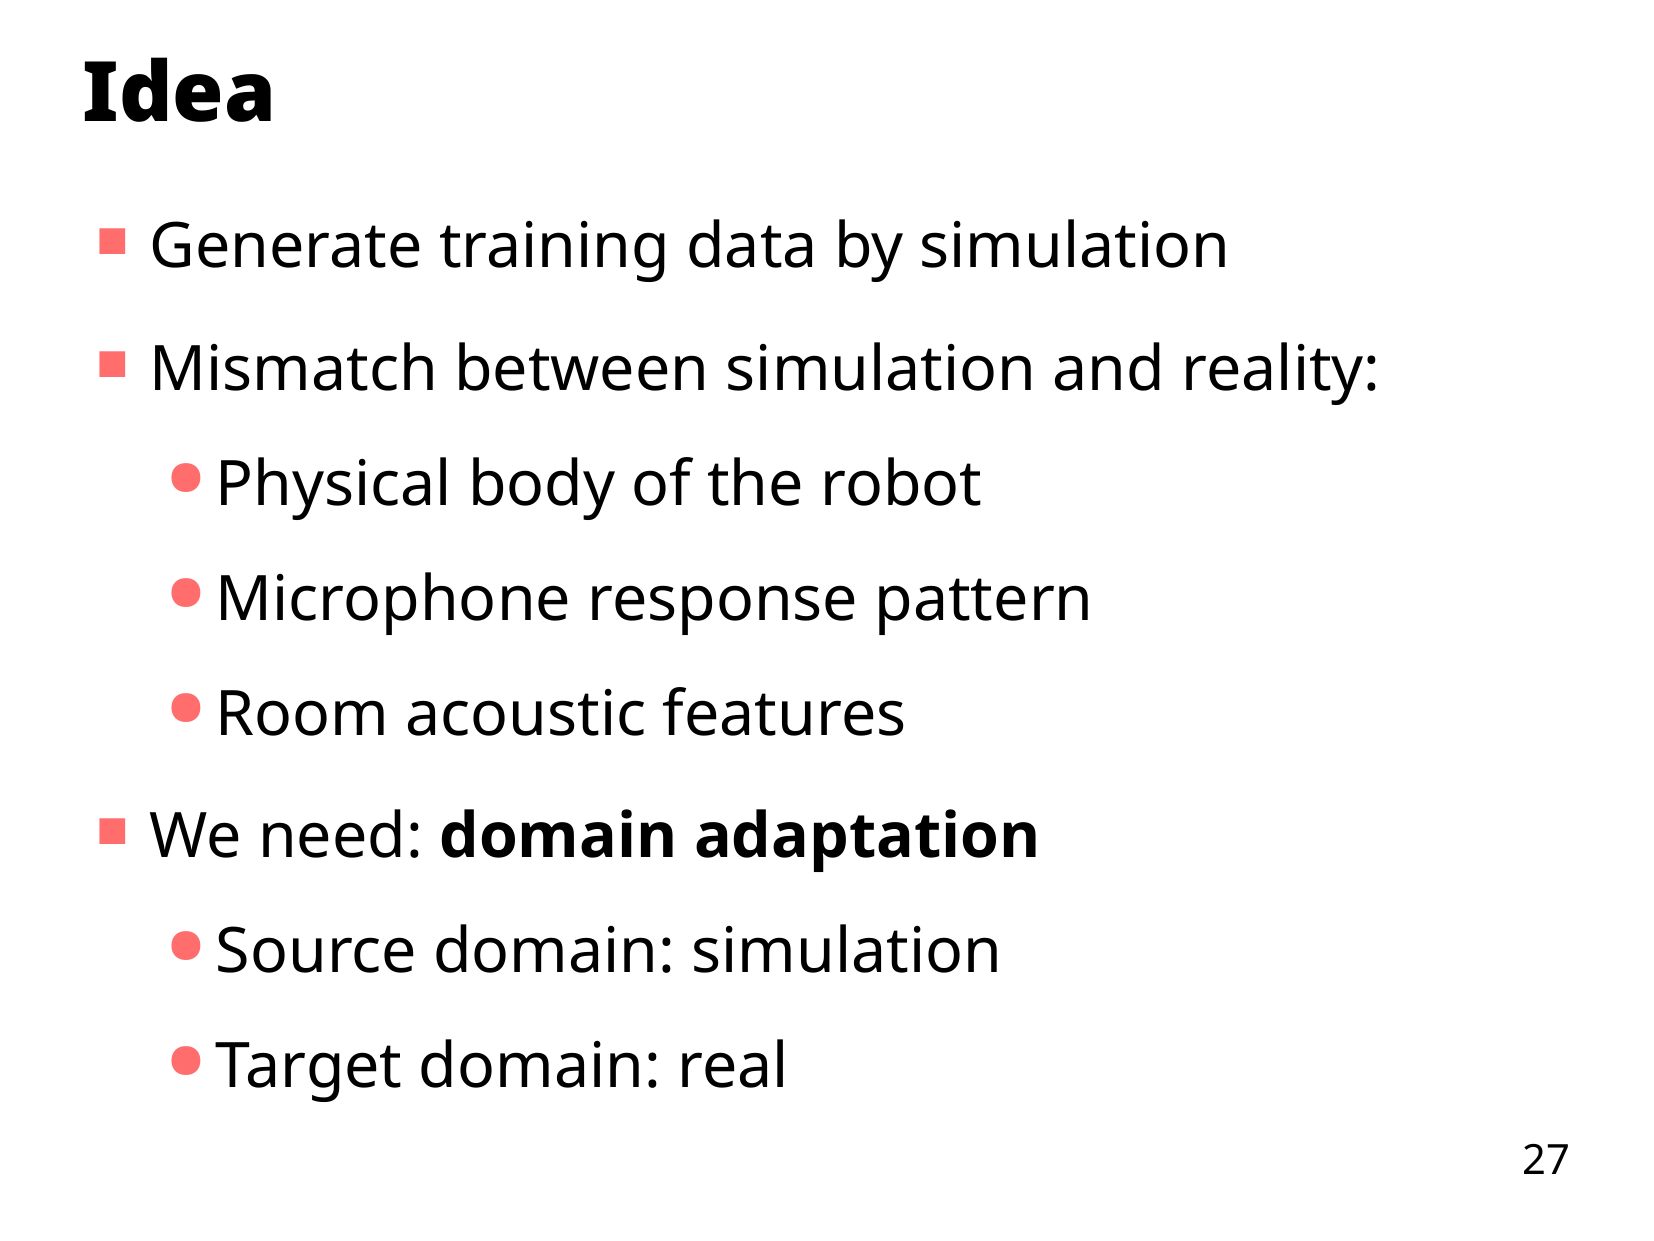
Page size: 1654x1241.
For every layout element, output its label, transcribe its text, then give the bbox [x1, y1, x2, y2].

title Idea [82, 37, 1571, 143]
list Generate training data by simulation Mismatch between simulation and reality: Physical body of the robot Microphone response pattern Room acoustic features We need: domain adaptation Source domain: simulation Target domain: real [82, 200, 1571, 1111]
